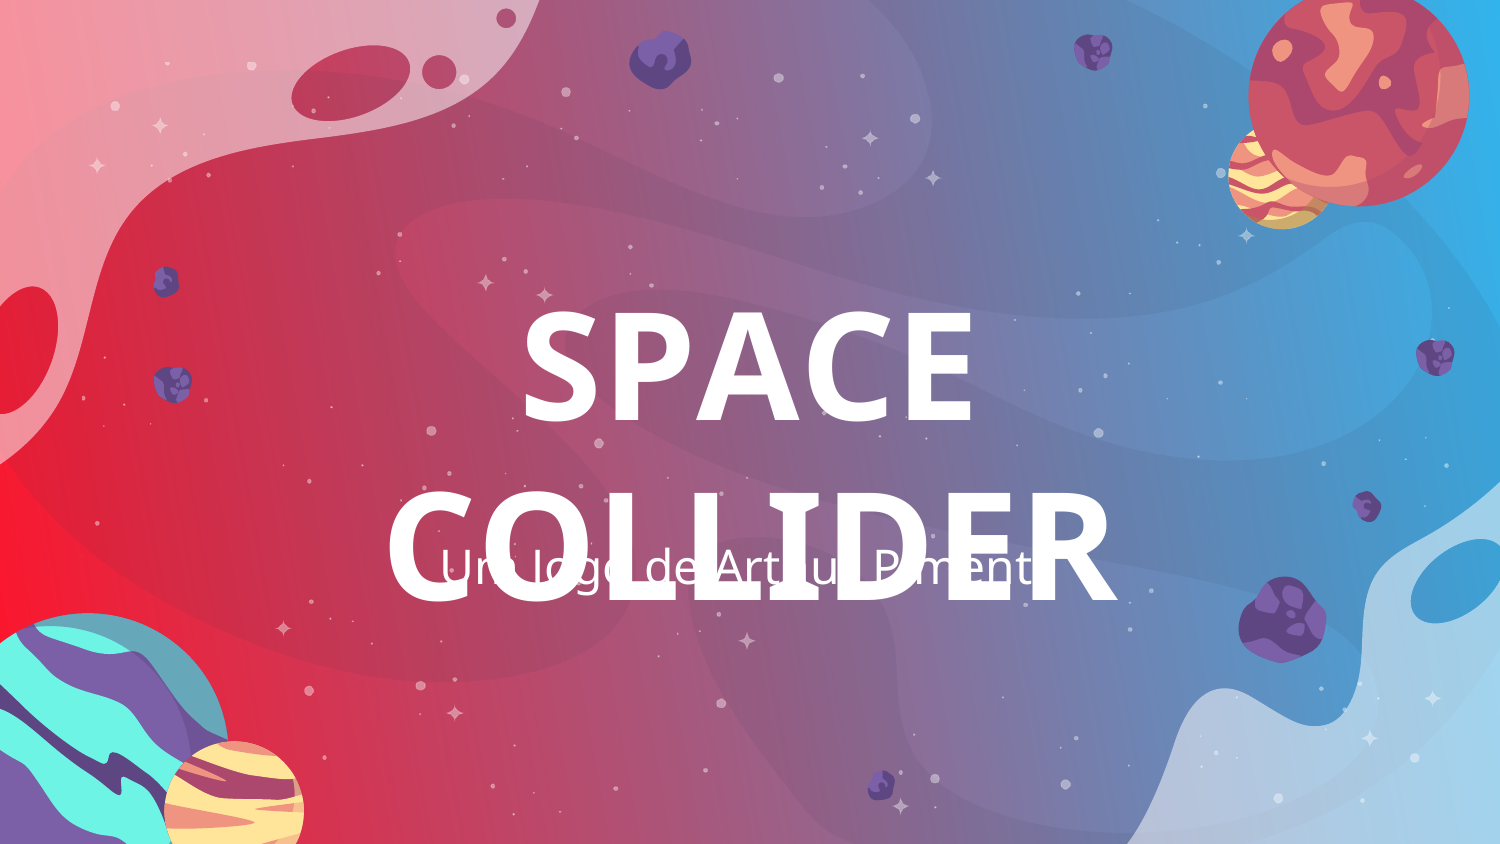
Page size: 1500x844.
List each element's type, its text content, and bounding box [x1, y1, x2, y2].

subtitle Um Jogo de Arthur Pimenta [287, 523, 1213, 608]
title SPACE COLLIDER [287, 270, 1213, 434]
